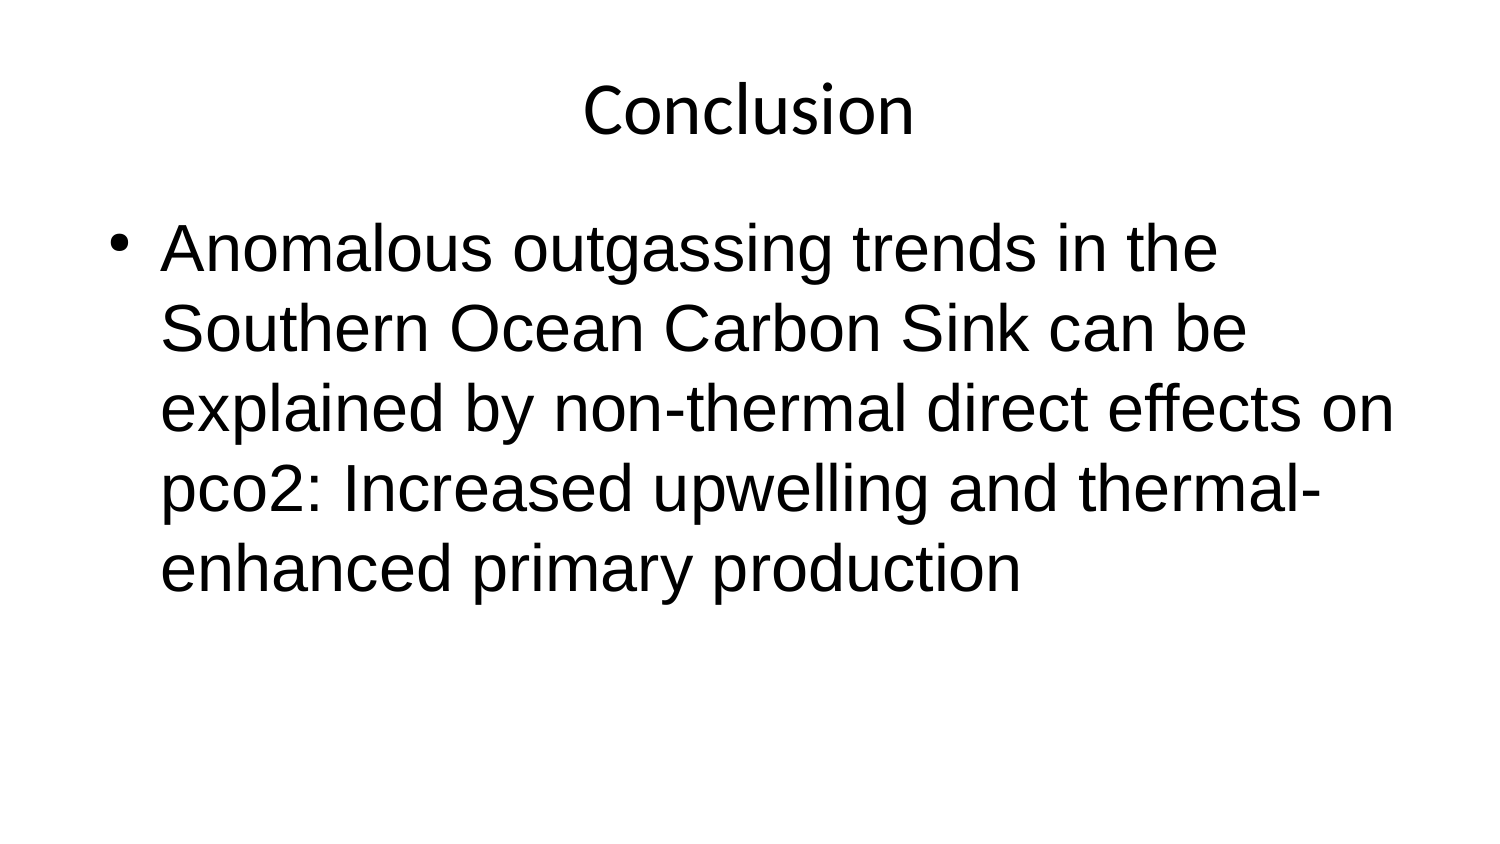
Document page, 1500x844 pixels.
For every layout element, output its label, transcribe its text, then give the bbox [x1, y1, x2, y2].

list Anomalous outgassing trends in the Southern Ocean Carbon Sink can be explained by non-thermal direct effects on pco2: Increased upwelling and thermal-enhanced primary production [75, 196, 1426, 754]
title Conclusion [75, 33, 1426, 175]
